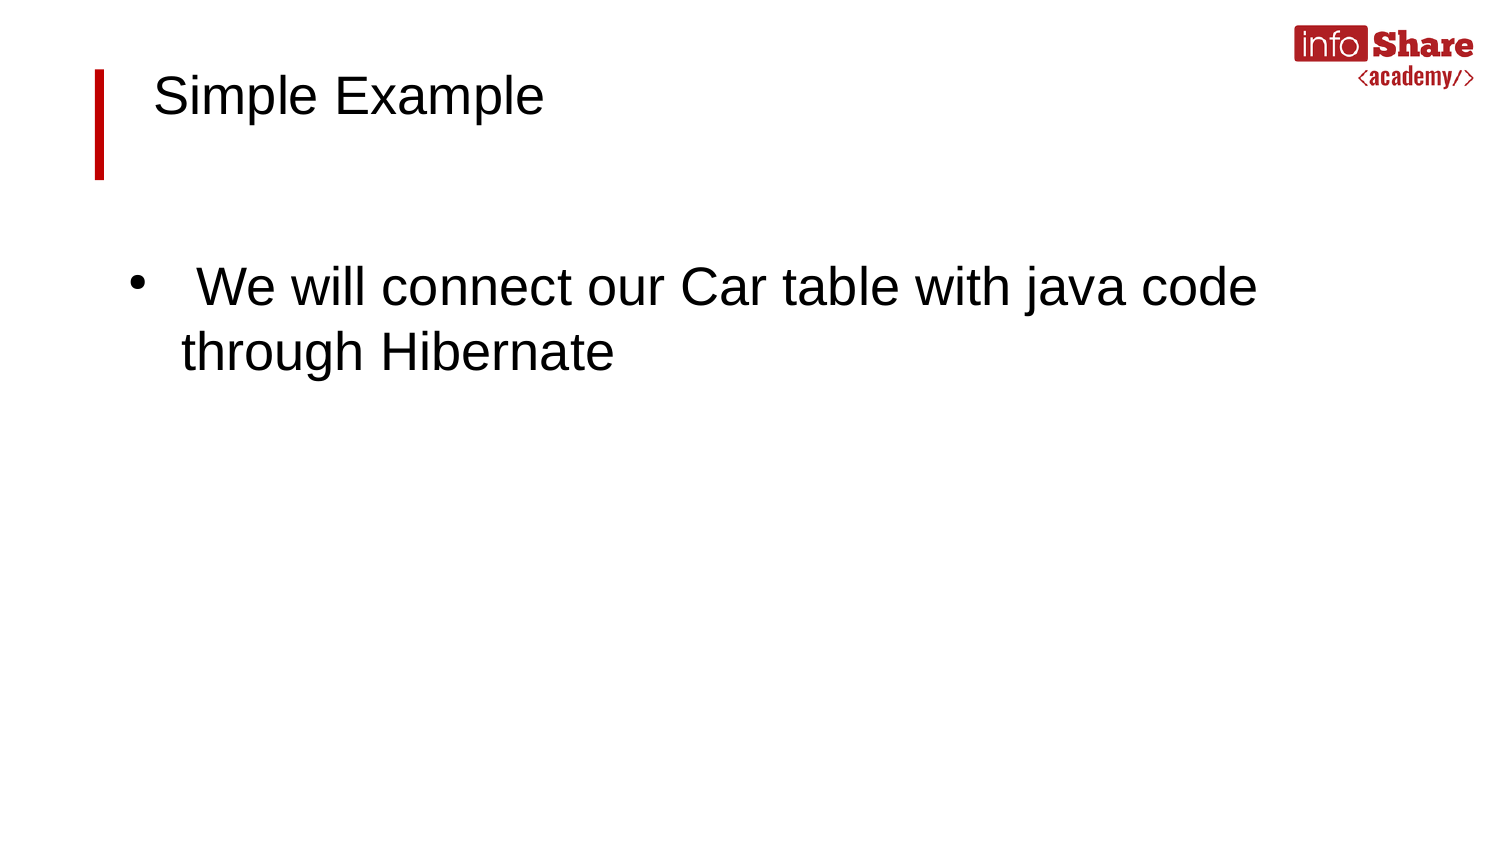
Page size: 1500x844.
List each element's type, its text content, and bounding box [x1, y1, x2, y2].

list We will connect our Car table with java code through Hibernate [95, 236, 1453, 753]
title Simple Example [138, 45, 668, 187]
picture [1267, 0, 1500, 117]
